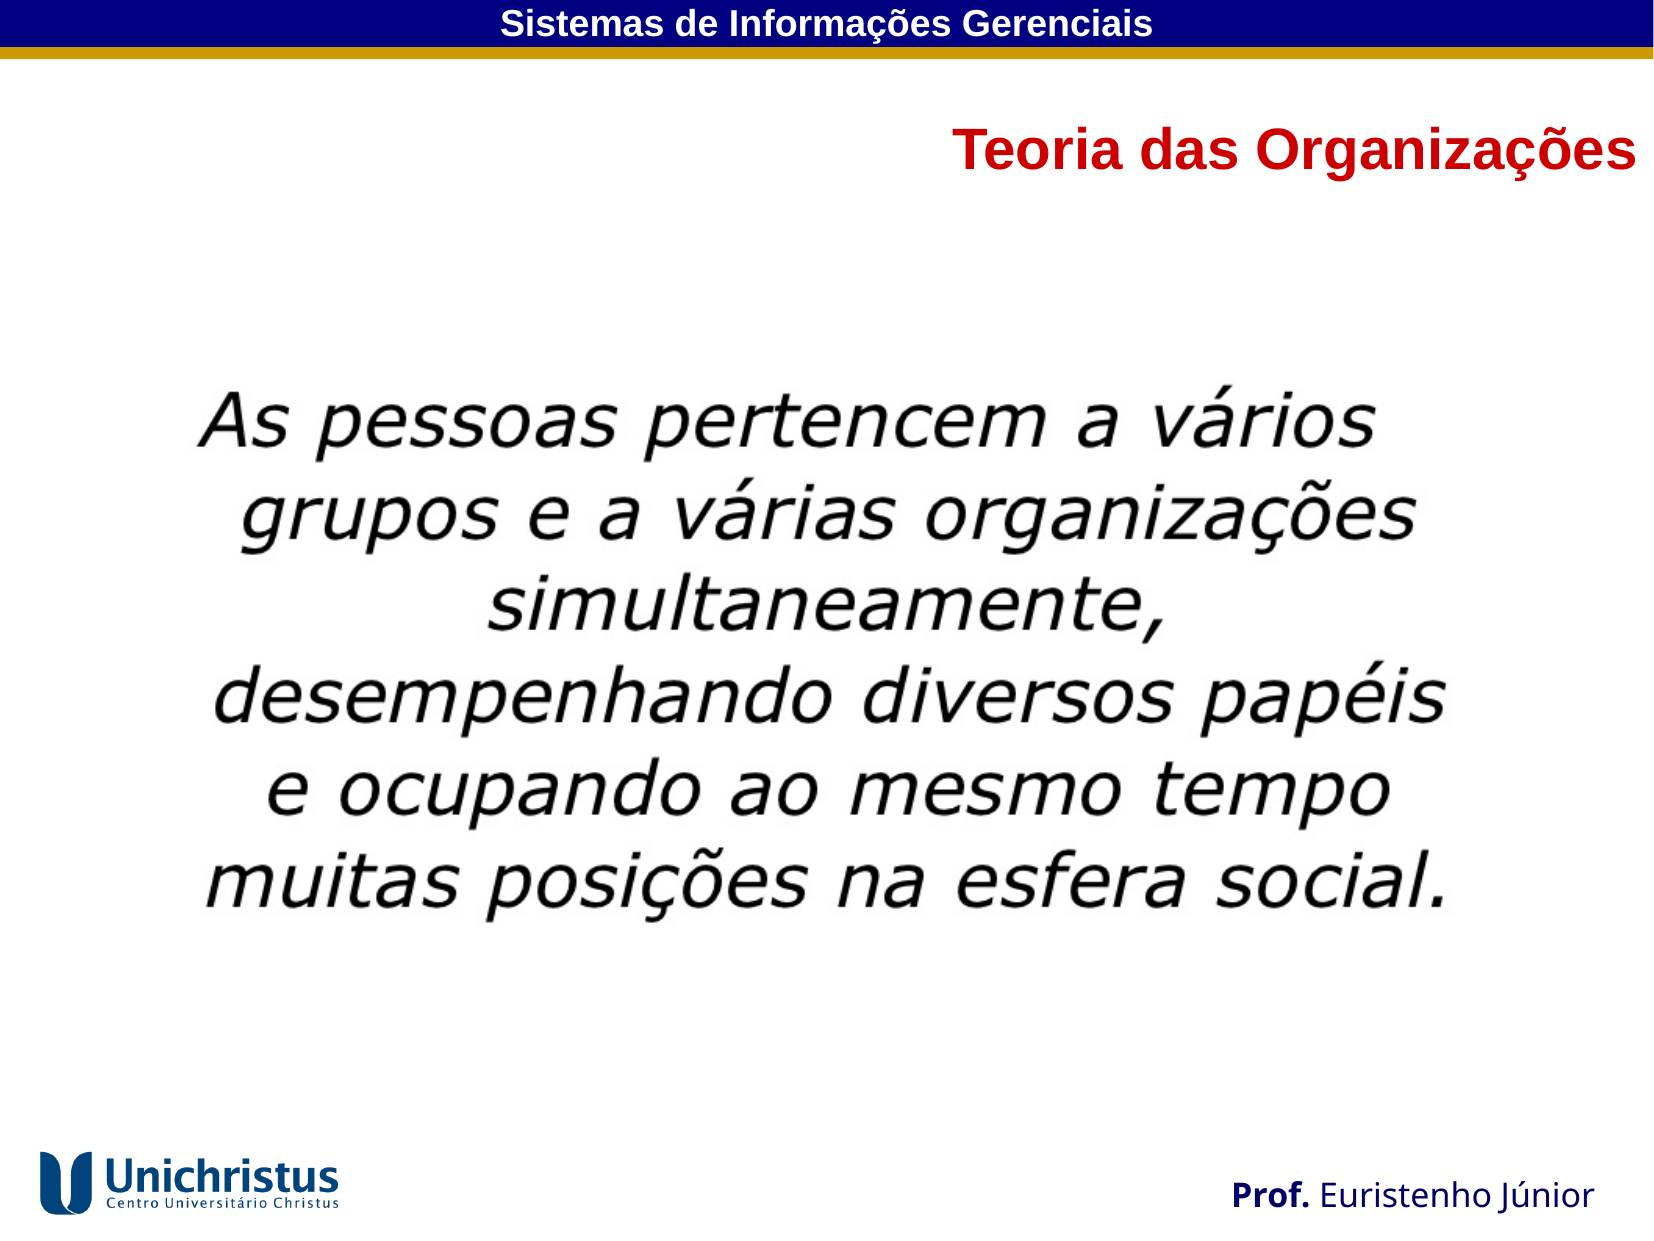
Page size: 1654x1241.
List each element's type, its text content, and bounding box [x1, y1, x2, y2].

text_box [0, 47, 1654, 60]
text_box Sistemas de Informações Gerenciais [0, 0, 1654, 47]
text_box Teoria das Organizações [937, 109, 1654, 189]
picture [175, 378, 1460, 926]
picture [35, 1148, 343, 1217]
text_box Prof. Euristenho Júnior [1216, 1163, 1654, 1224]
